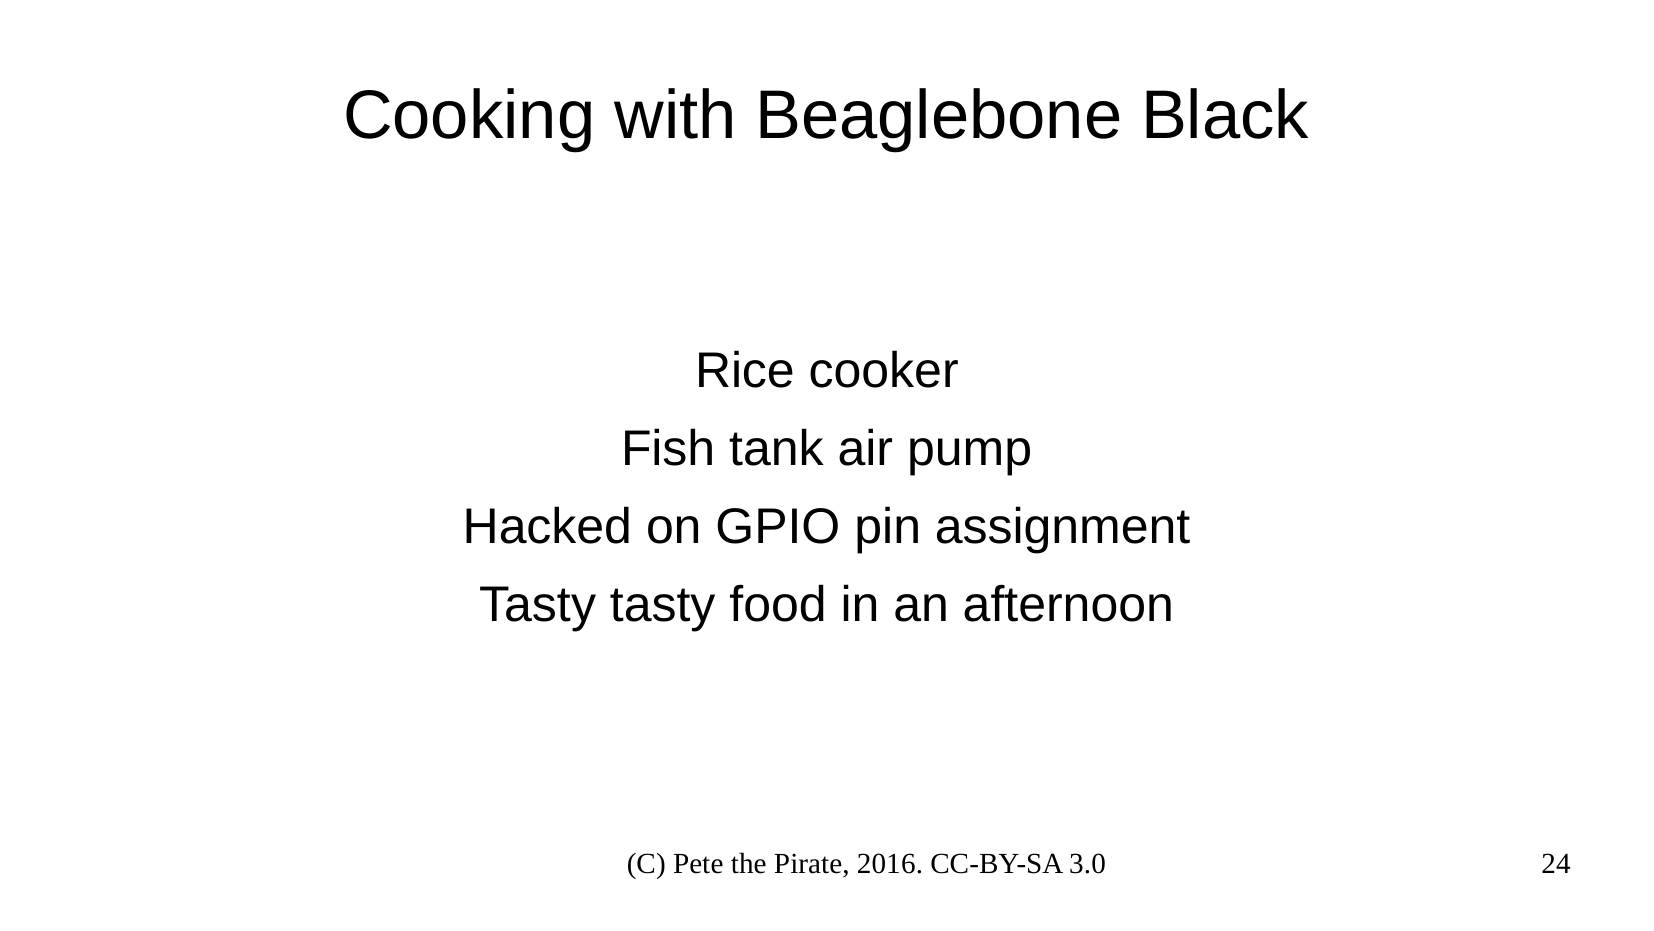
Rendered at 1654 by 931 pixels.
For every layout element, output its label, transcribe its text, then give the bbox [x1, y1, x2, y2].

list Rice cooker Fish tank air pump Hacked on GPIO pin assignment Tasty tasty food in an afternoon [82, 217, 1571, 757]
title Cooking with Beaglebone Black [82, 37, 1571, 193]
